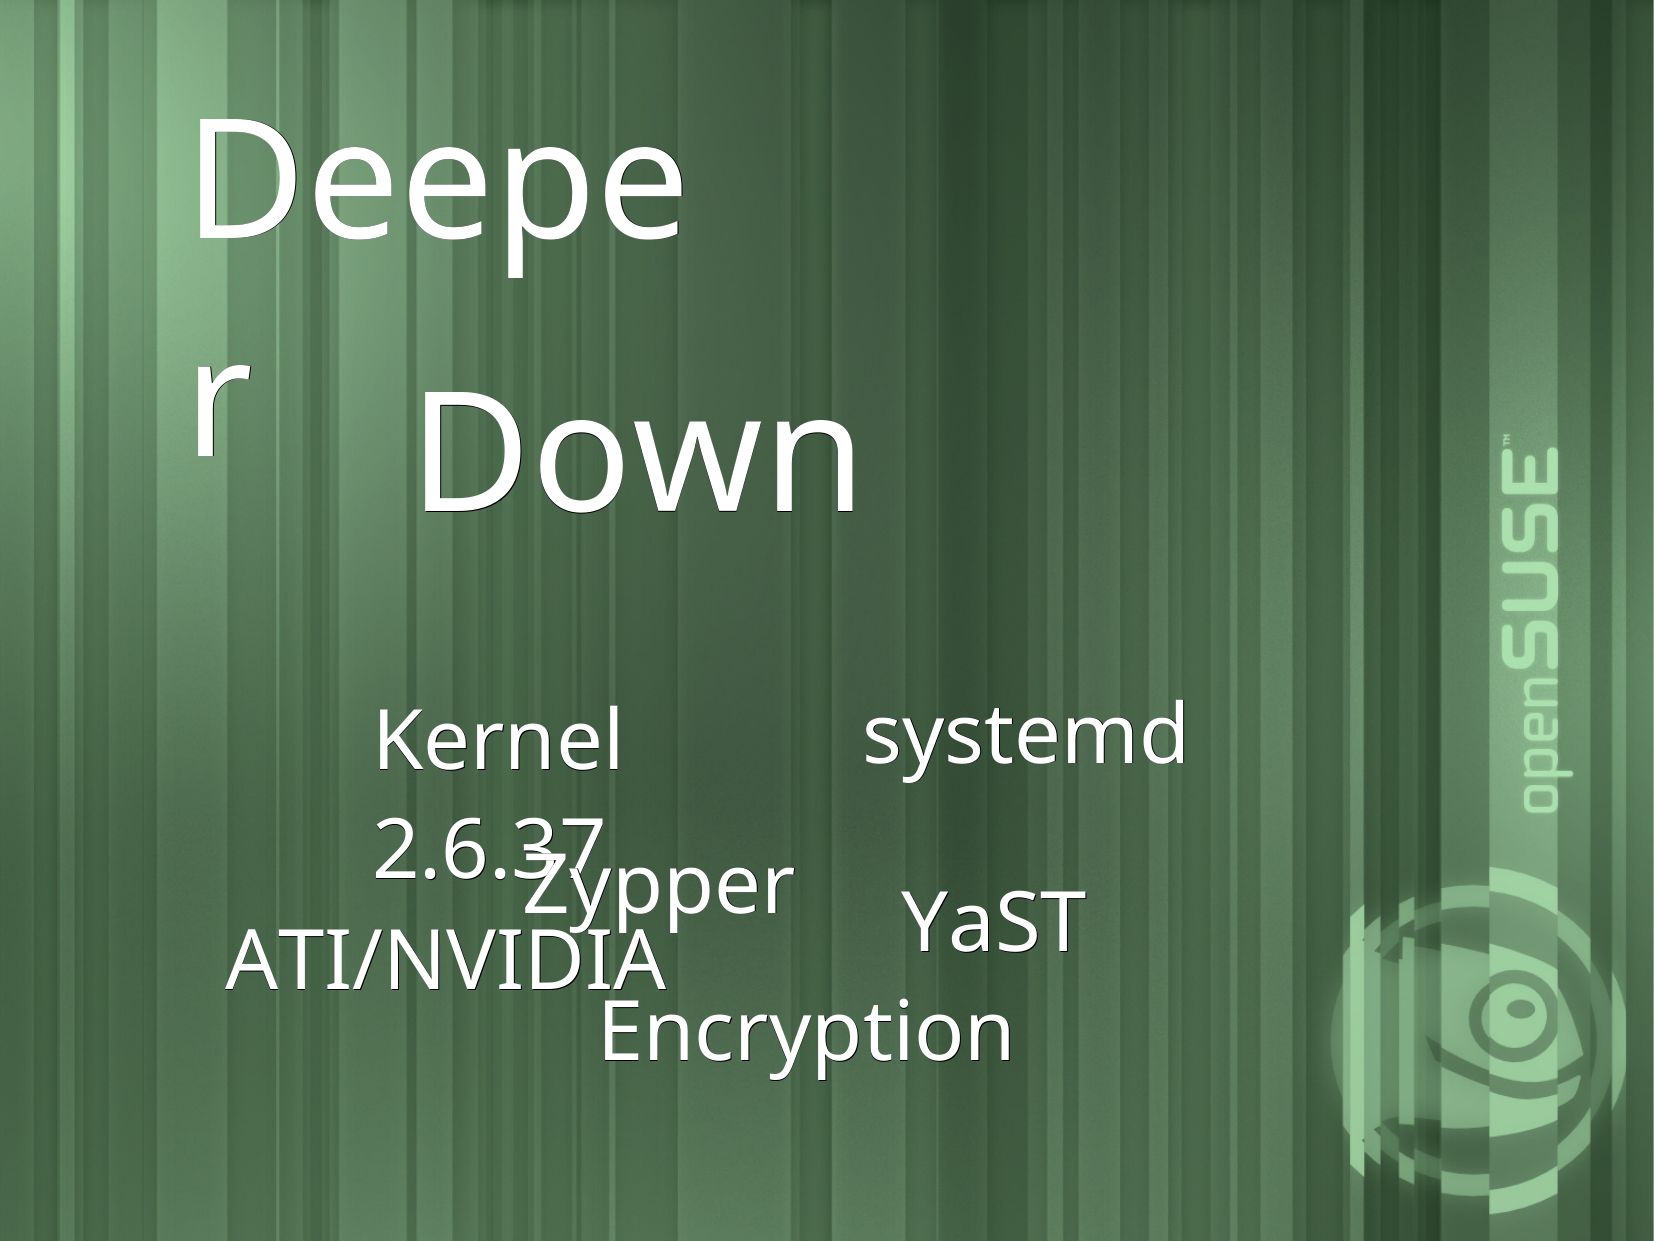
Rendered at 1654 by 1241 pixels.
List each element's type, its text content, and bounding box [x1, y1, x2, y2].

title Zypper [522, 787, 1013, 863]
picture [0, 0, 1654, 1241]
title ATI/NVIDIA [225, 863, 716, 1051]
title YaST Encryption [597, 859, 1088, 1088]
title Kernel 2.6.37 [372, 698, 862, 863]
title Deeper [184, 165, 713, 399]
title systemd [862, 637, 1353, 824]
title Down [409, 329, 938, 563]
